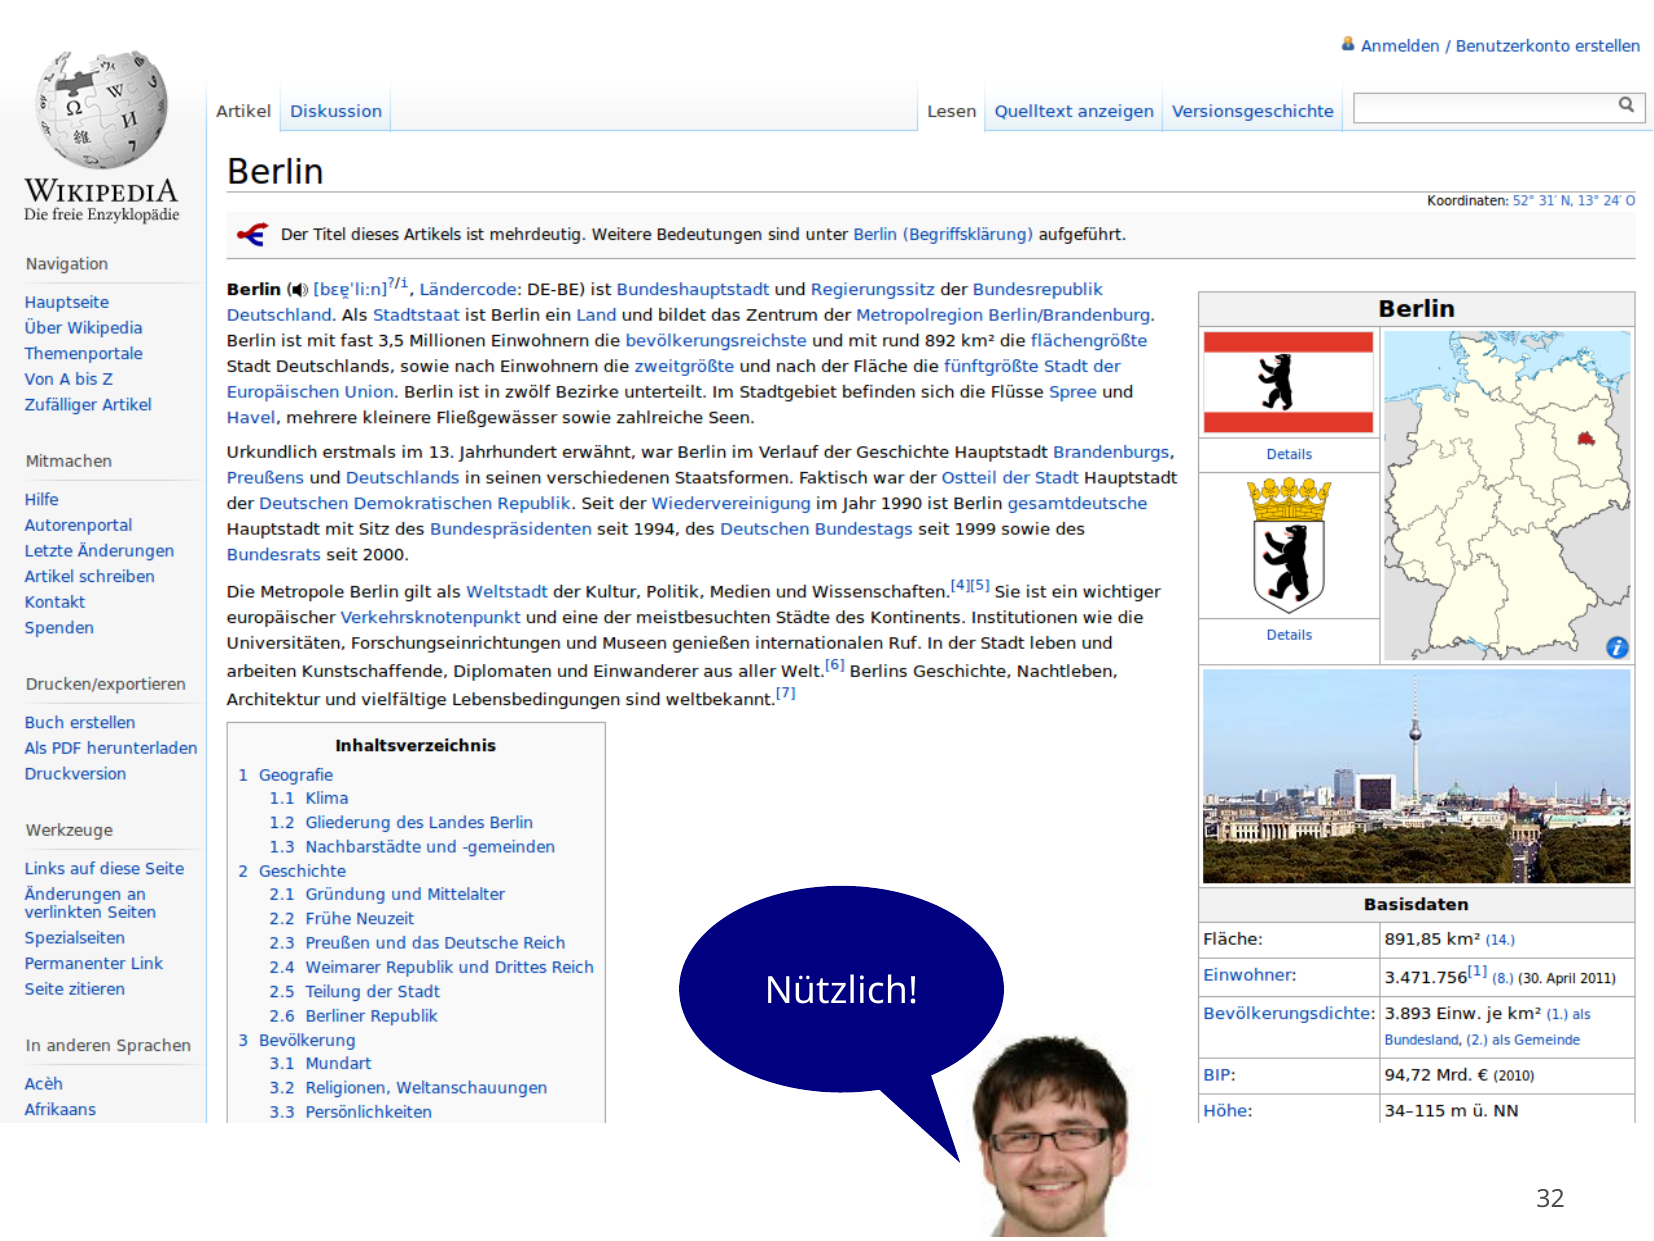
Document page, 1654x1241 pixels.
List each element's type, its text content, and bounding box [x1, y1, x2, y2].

text_box Nützlich! [679, 885, 1004, 1163]
picture [0, 30, 1654, 1237]
